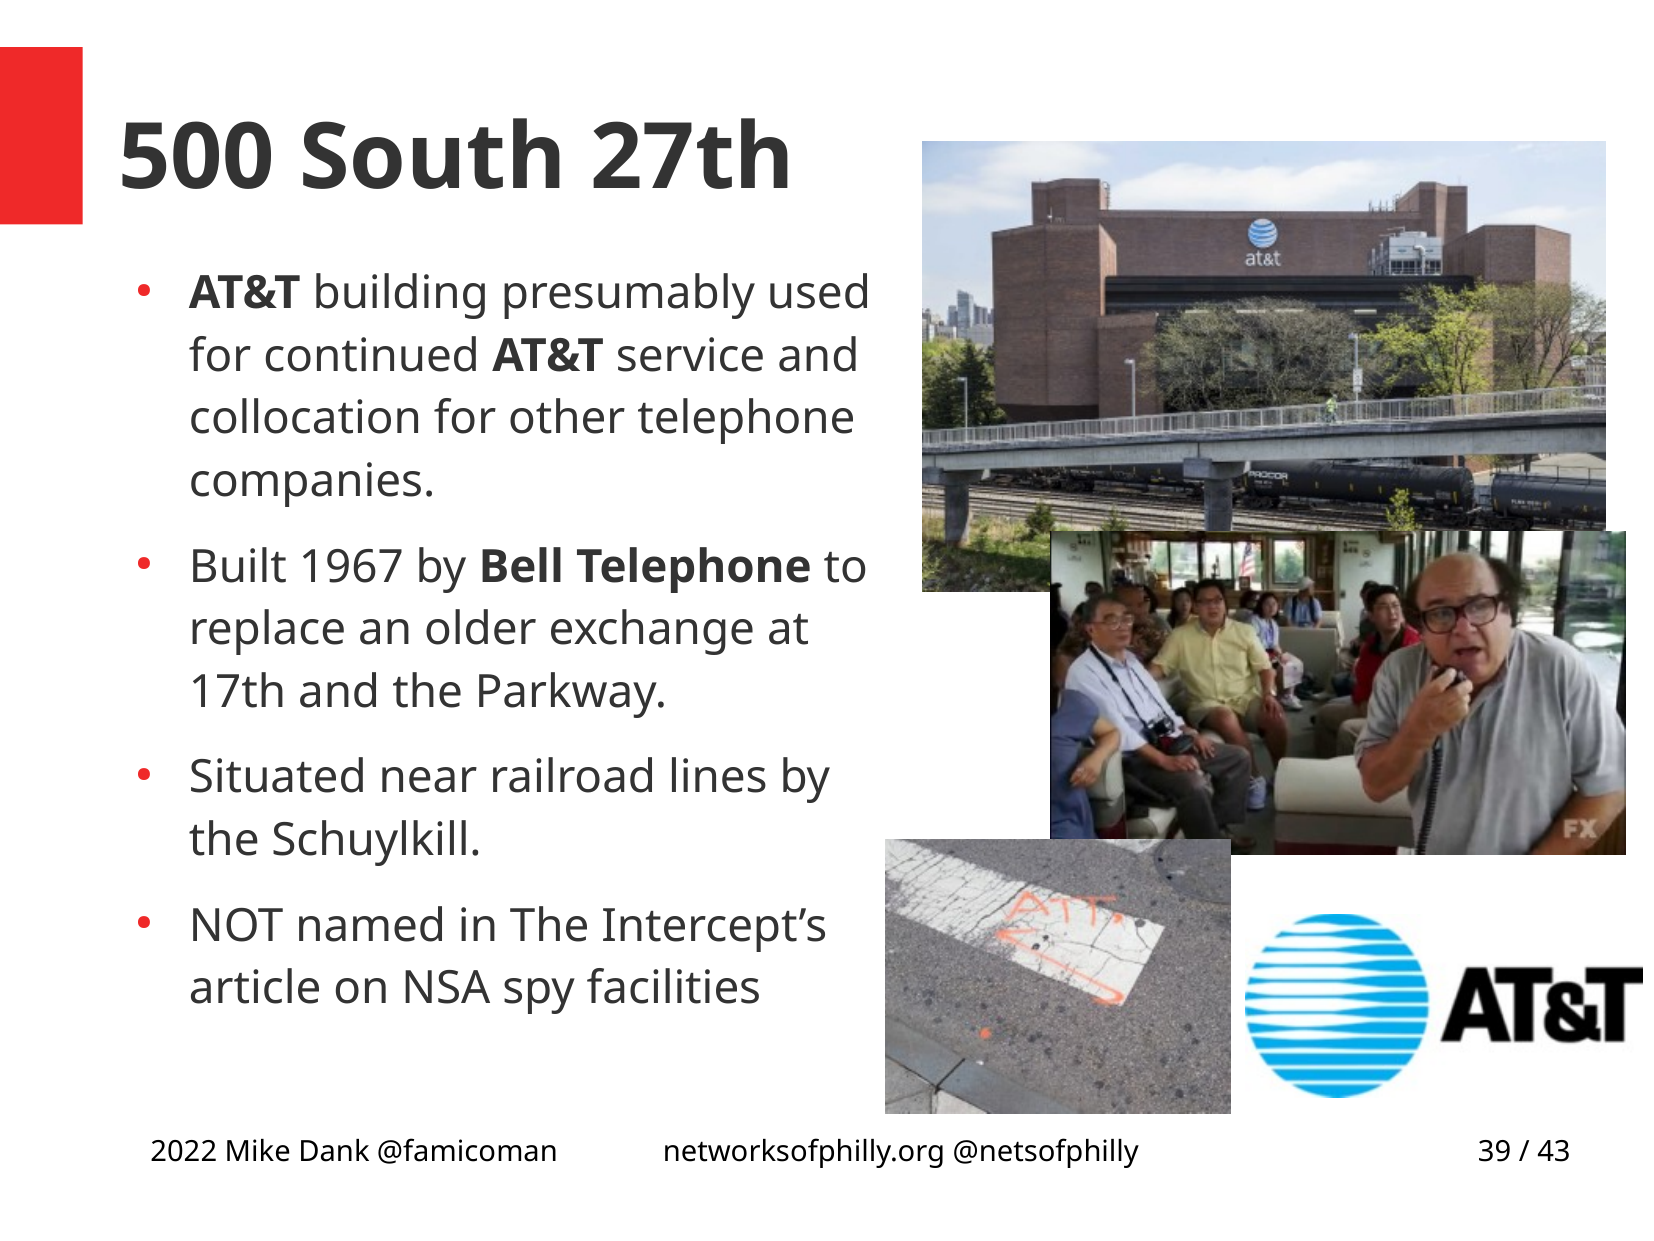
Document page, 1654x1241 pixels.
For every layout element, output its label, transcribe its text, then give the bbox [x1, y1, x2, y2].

picture [1245, 914, 1643, 1098]
title 500 South 27th [118, 49, 1571, 257]
picture [885, 141, 1626, 1114]
list AT&T building presumably used for continued AT&T service and collocation for other telephone companies. Built 1967 by Bell Telephone to replace an older exchange at 17th and the Parkway. Situated near railroad lines by the Schuylkill. NOT named in The Intercept’s article on NSA spy facilities [118, 259, 901, 980]
